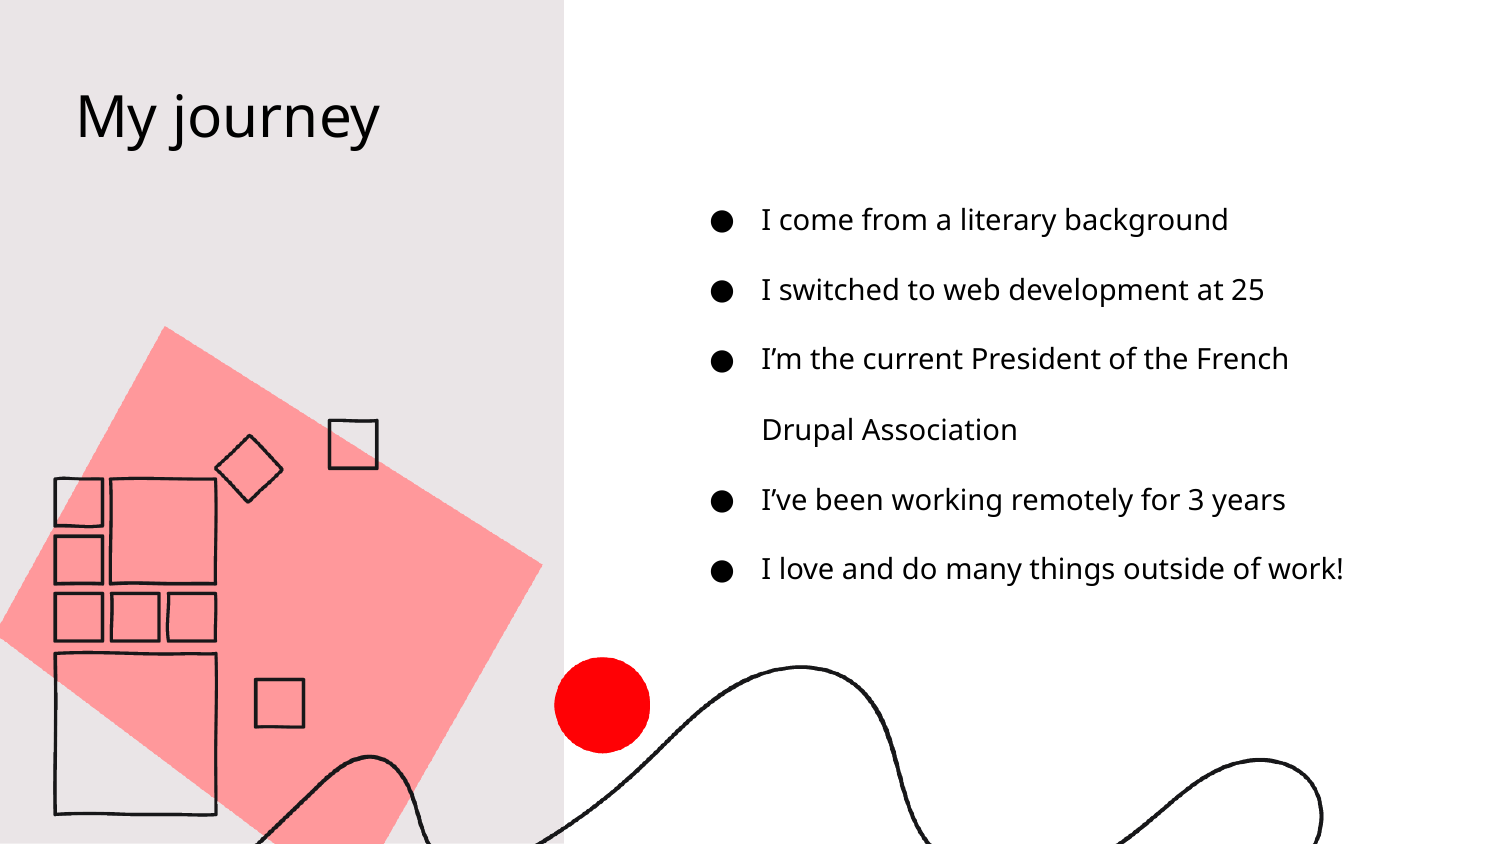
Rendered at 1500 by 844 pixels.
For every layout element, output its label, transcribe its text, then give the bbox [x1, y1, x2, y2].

picture [0, 0, 1500, 844]
title My journey [75, 78, 519, 173]
list I come from a literary background I switched to web development at 25 I’m the current President of the French Drupal Association I’ve been working remotely for 3 years I love and do many things outside of work! [686, 78, 1373, 673]
